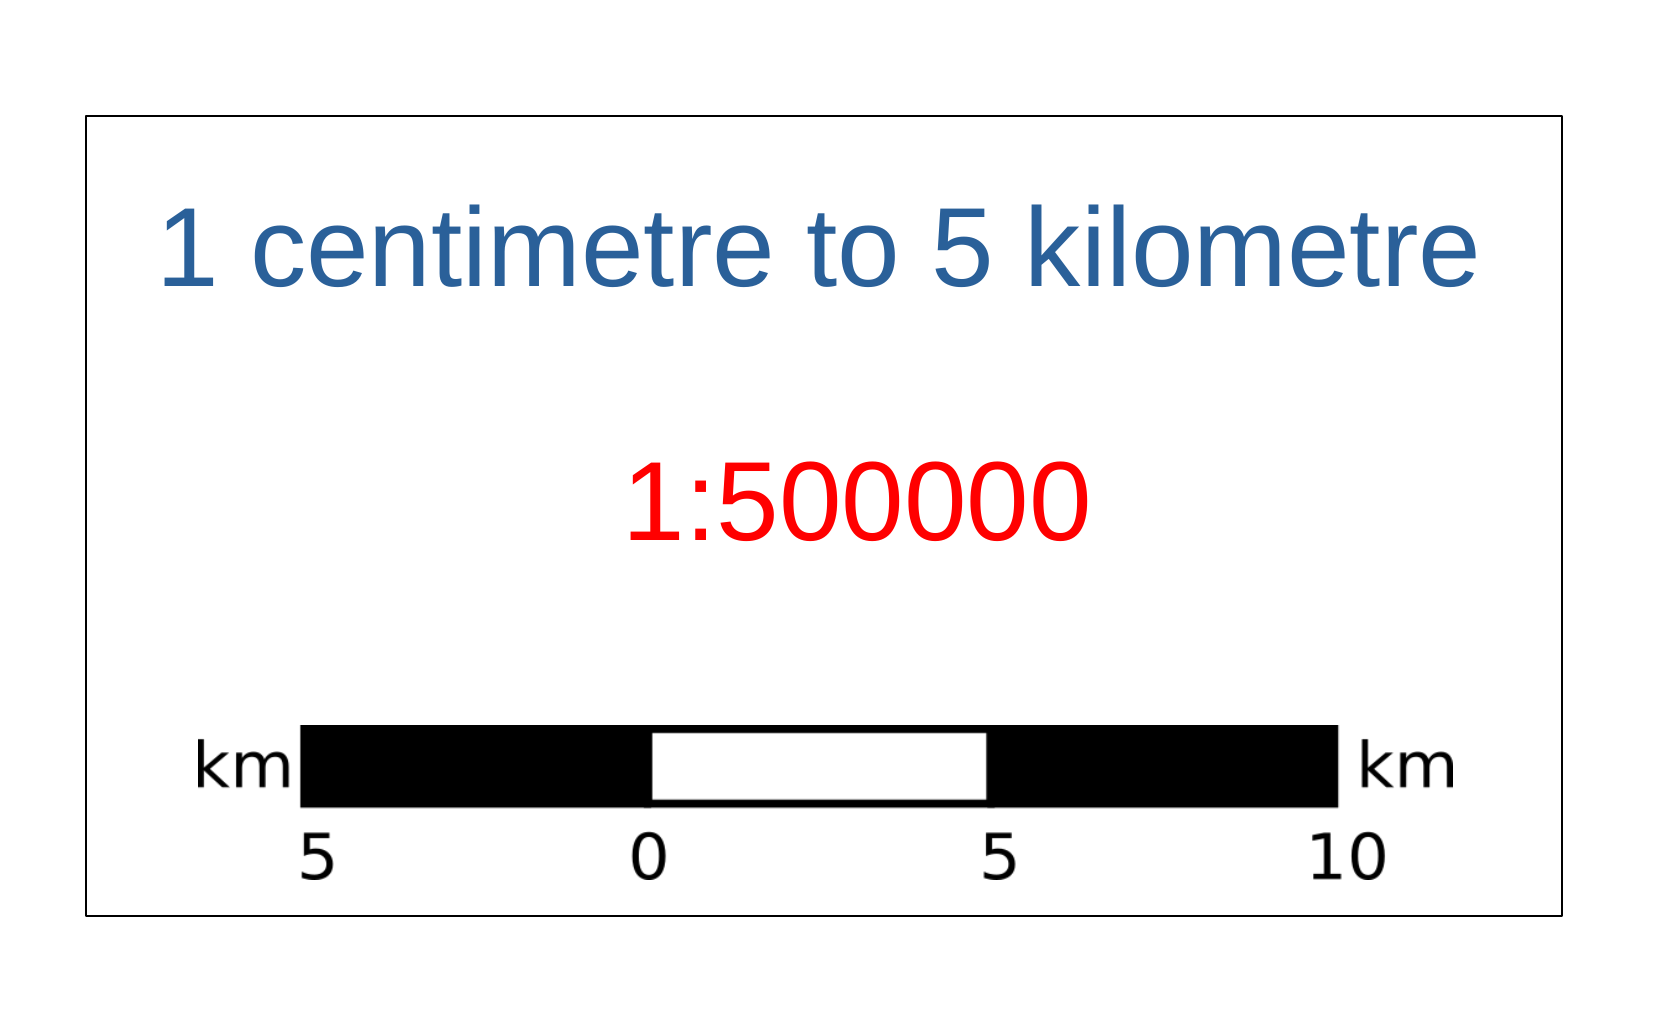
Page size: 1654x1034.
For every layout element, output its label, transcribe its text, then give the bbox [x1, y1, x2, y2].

text_box 1 centimetre to 5 kilometre [141, 177, 1512, 319]
text_box [85, 115, 1563, 917]
picture [198, 725, 1453, 880]
text_box 1:500000 [608, 431, 1495, 588]
